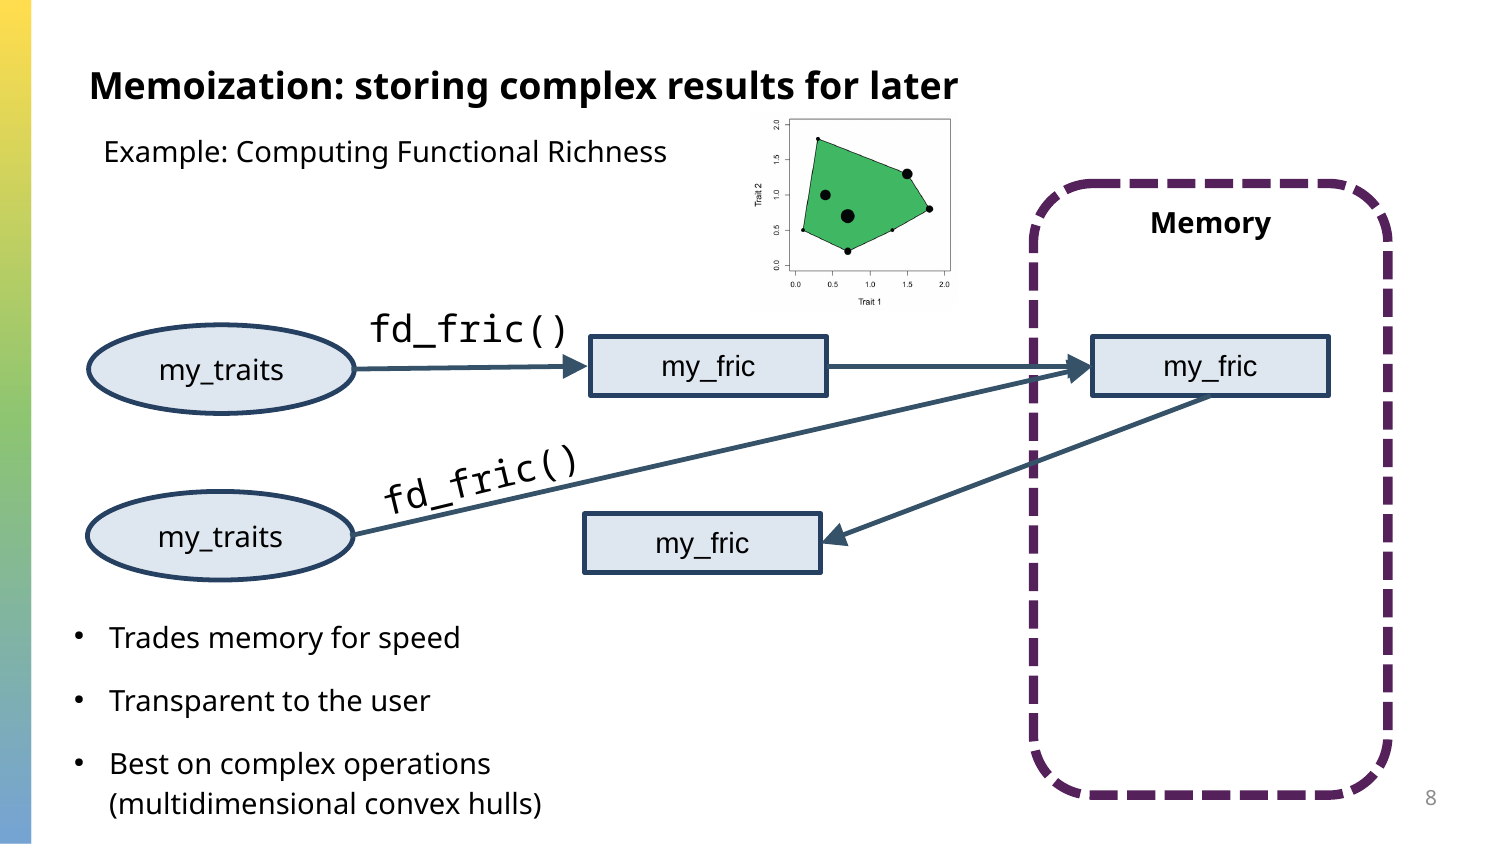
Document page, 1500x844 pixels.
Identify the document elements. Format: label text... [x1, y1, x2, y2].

text_box Memory [1122, 194, 1300, 246]
list Memoization: storing complex results for later [88, 61, 1442, 157]
text_box my_traits [88, 324, 355, 414]
text_box fd_fric() [351, 295, 588, 348]
text_box Example: Computing Functional Richness [88, 124, 750, 175]
text_box my_fric [1092, 336, 1329, 396]
text_box fd_fric() [359, 418, 602, 525]
text_box Trades memory for speed Transparent to the user Best on complex operations (multidimensional convex hulls) [59, 609, 686, 815]
text_box my_fric [590, 336, 827, 396]
text_box my_fric [584, 513, 821, 573]
picture [0, 0, 1500, 844]
text_box my_traits [87, 491, 353, 581]
